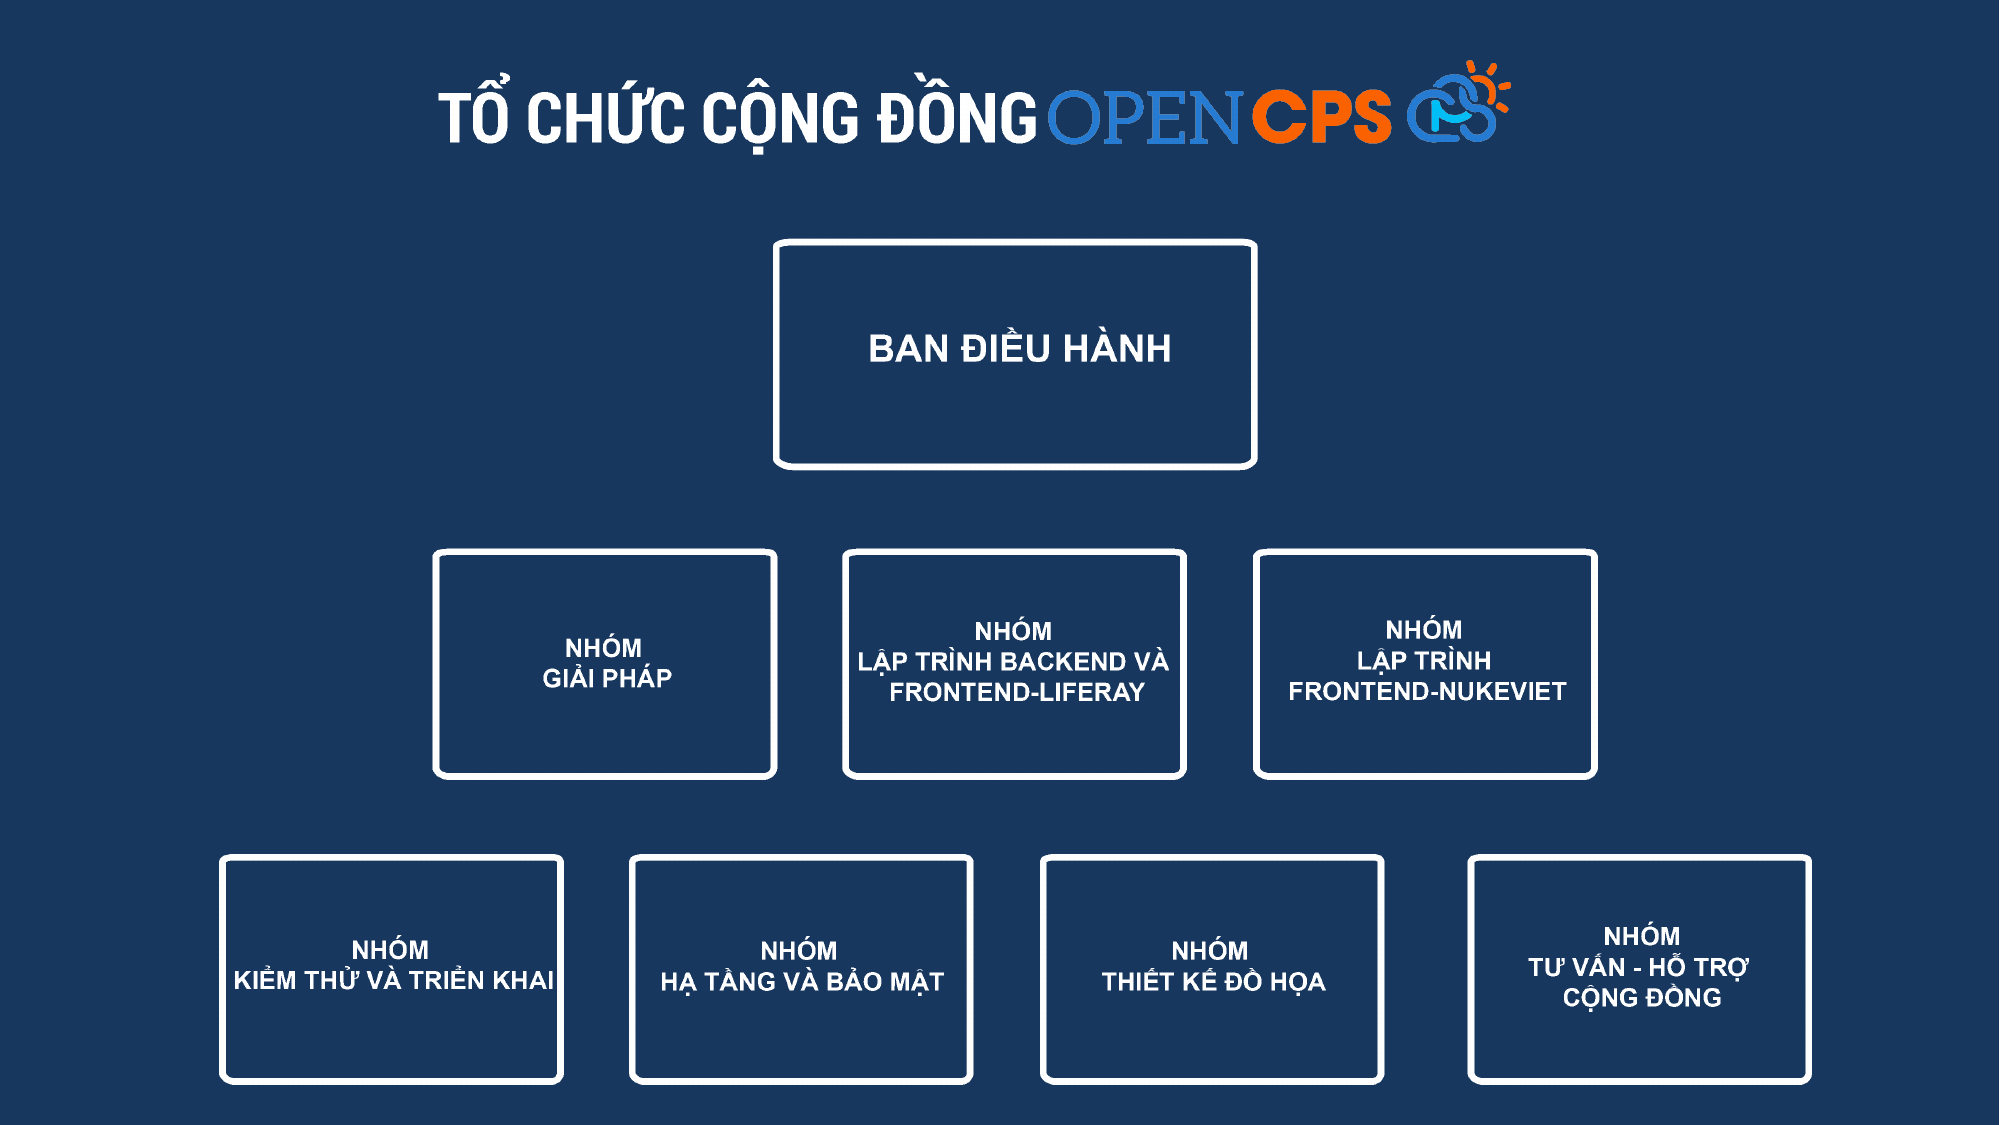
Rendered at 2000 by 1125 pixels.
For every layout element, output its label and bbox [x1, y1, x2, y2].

picture [219, 6, 1812, 1125]
